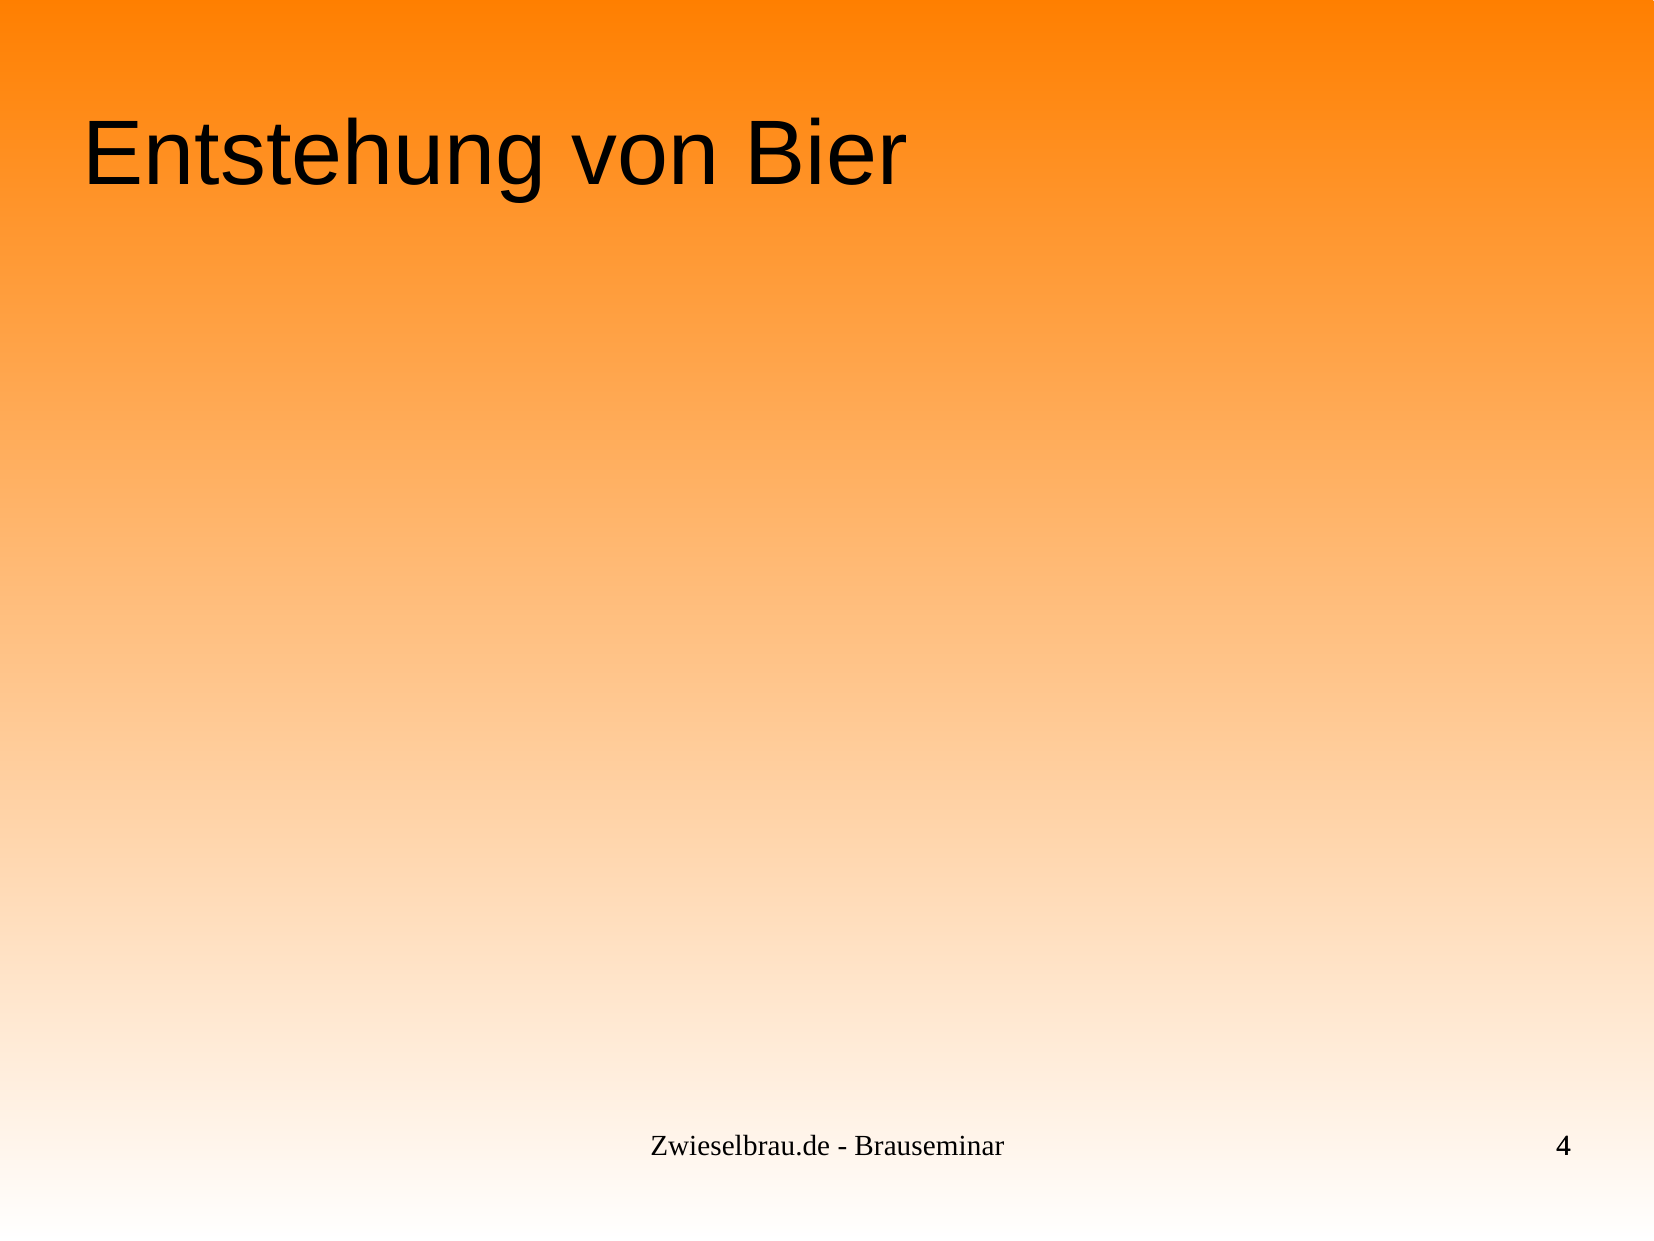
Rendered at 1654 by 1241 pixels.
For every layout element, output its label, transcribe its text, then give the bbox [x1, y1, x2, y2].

text_box <Foliennummer> [1185, 1129, 1571, 1216]
title Entstehung von Bier [82, 49, 1571, 257]
text_box [212, 256, 1489, 981]
